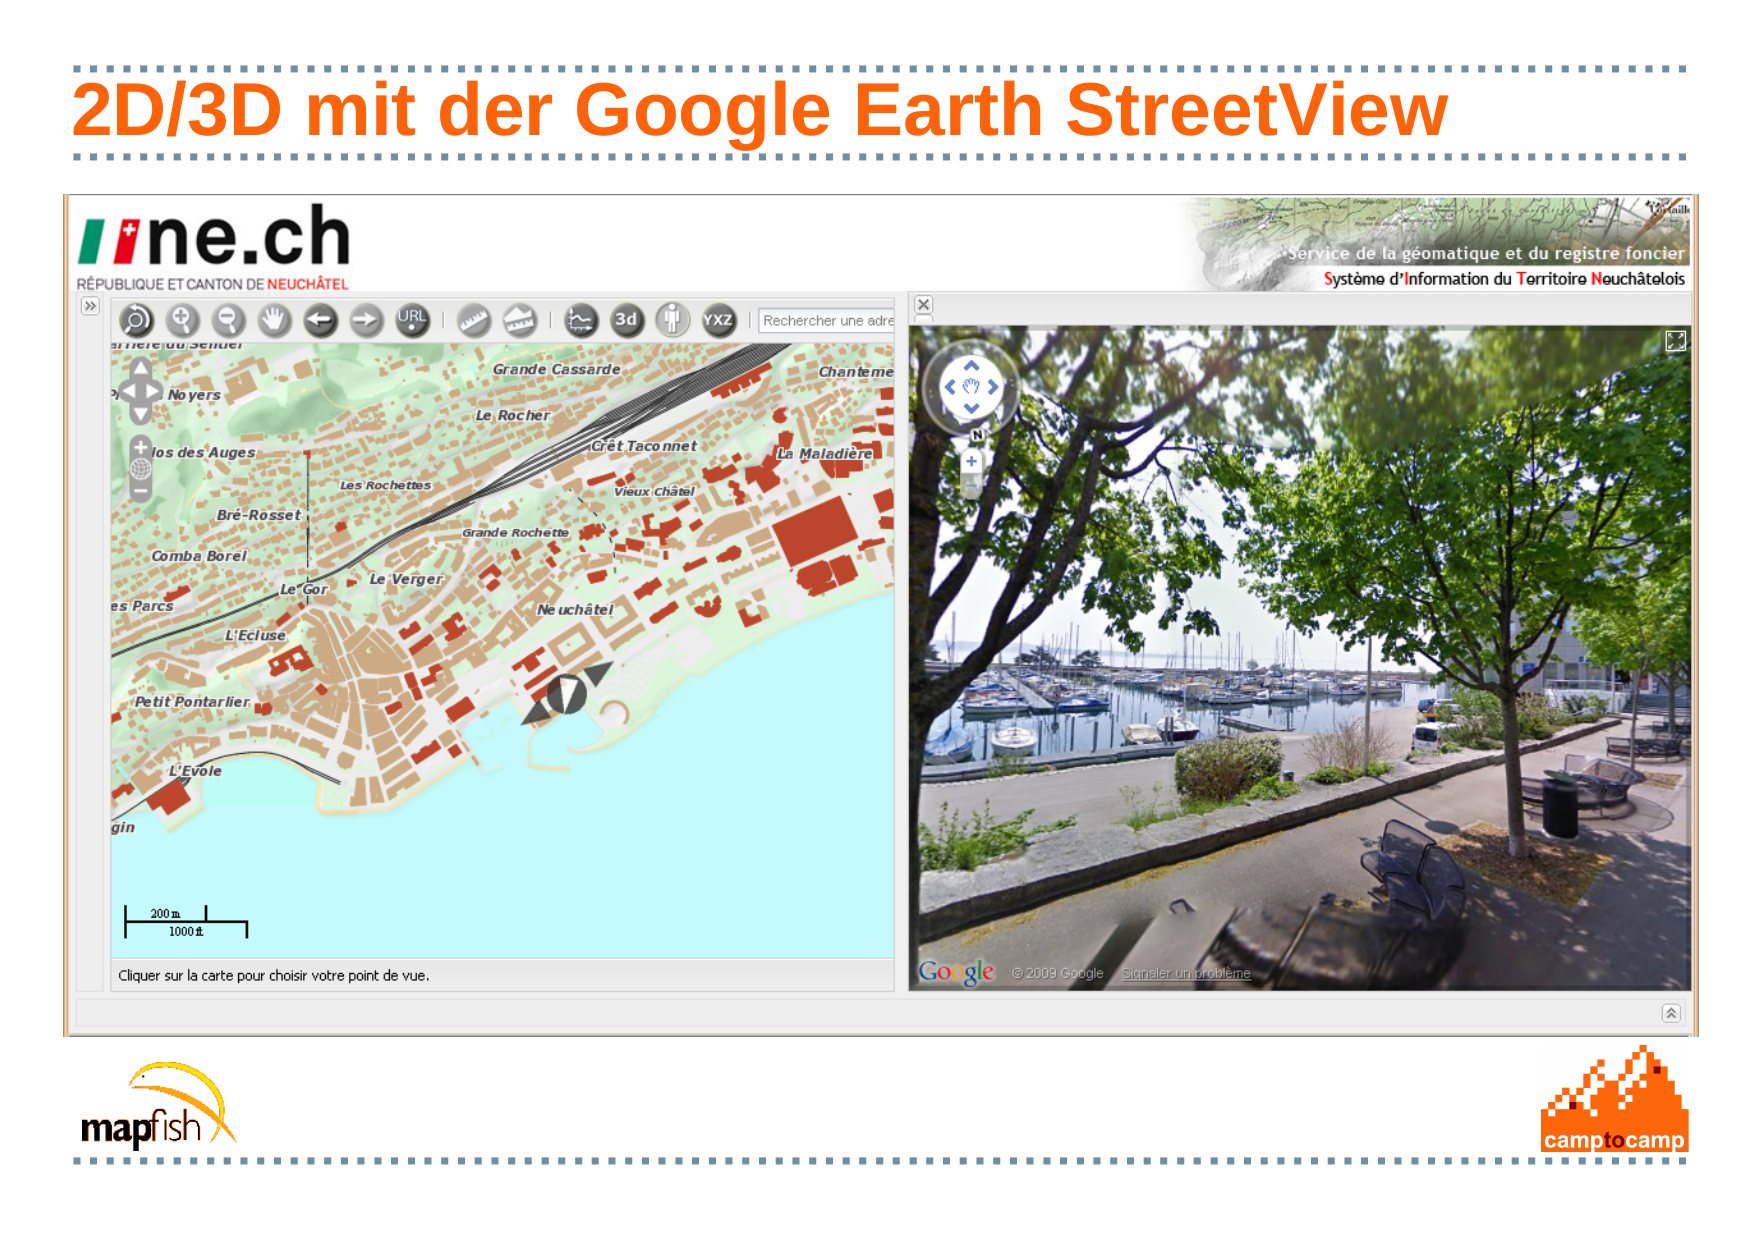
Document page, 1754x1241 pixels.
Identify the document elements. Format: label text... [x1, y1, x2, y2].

picture [82, 1062, 237, 1151]
picture [63, 194, 1699, 1037]
picture [1541, 1045, 1689, 1152]
title 2D/3D mit der Google Earth StreetView [71, 67, 1689, 152]
